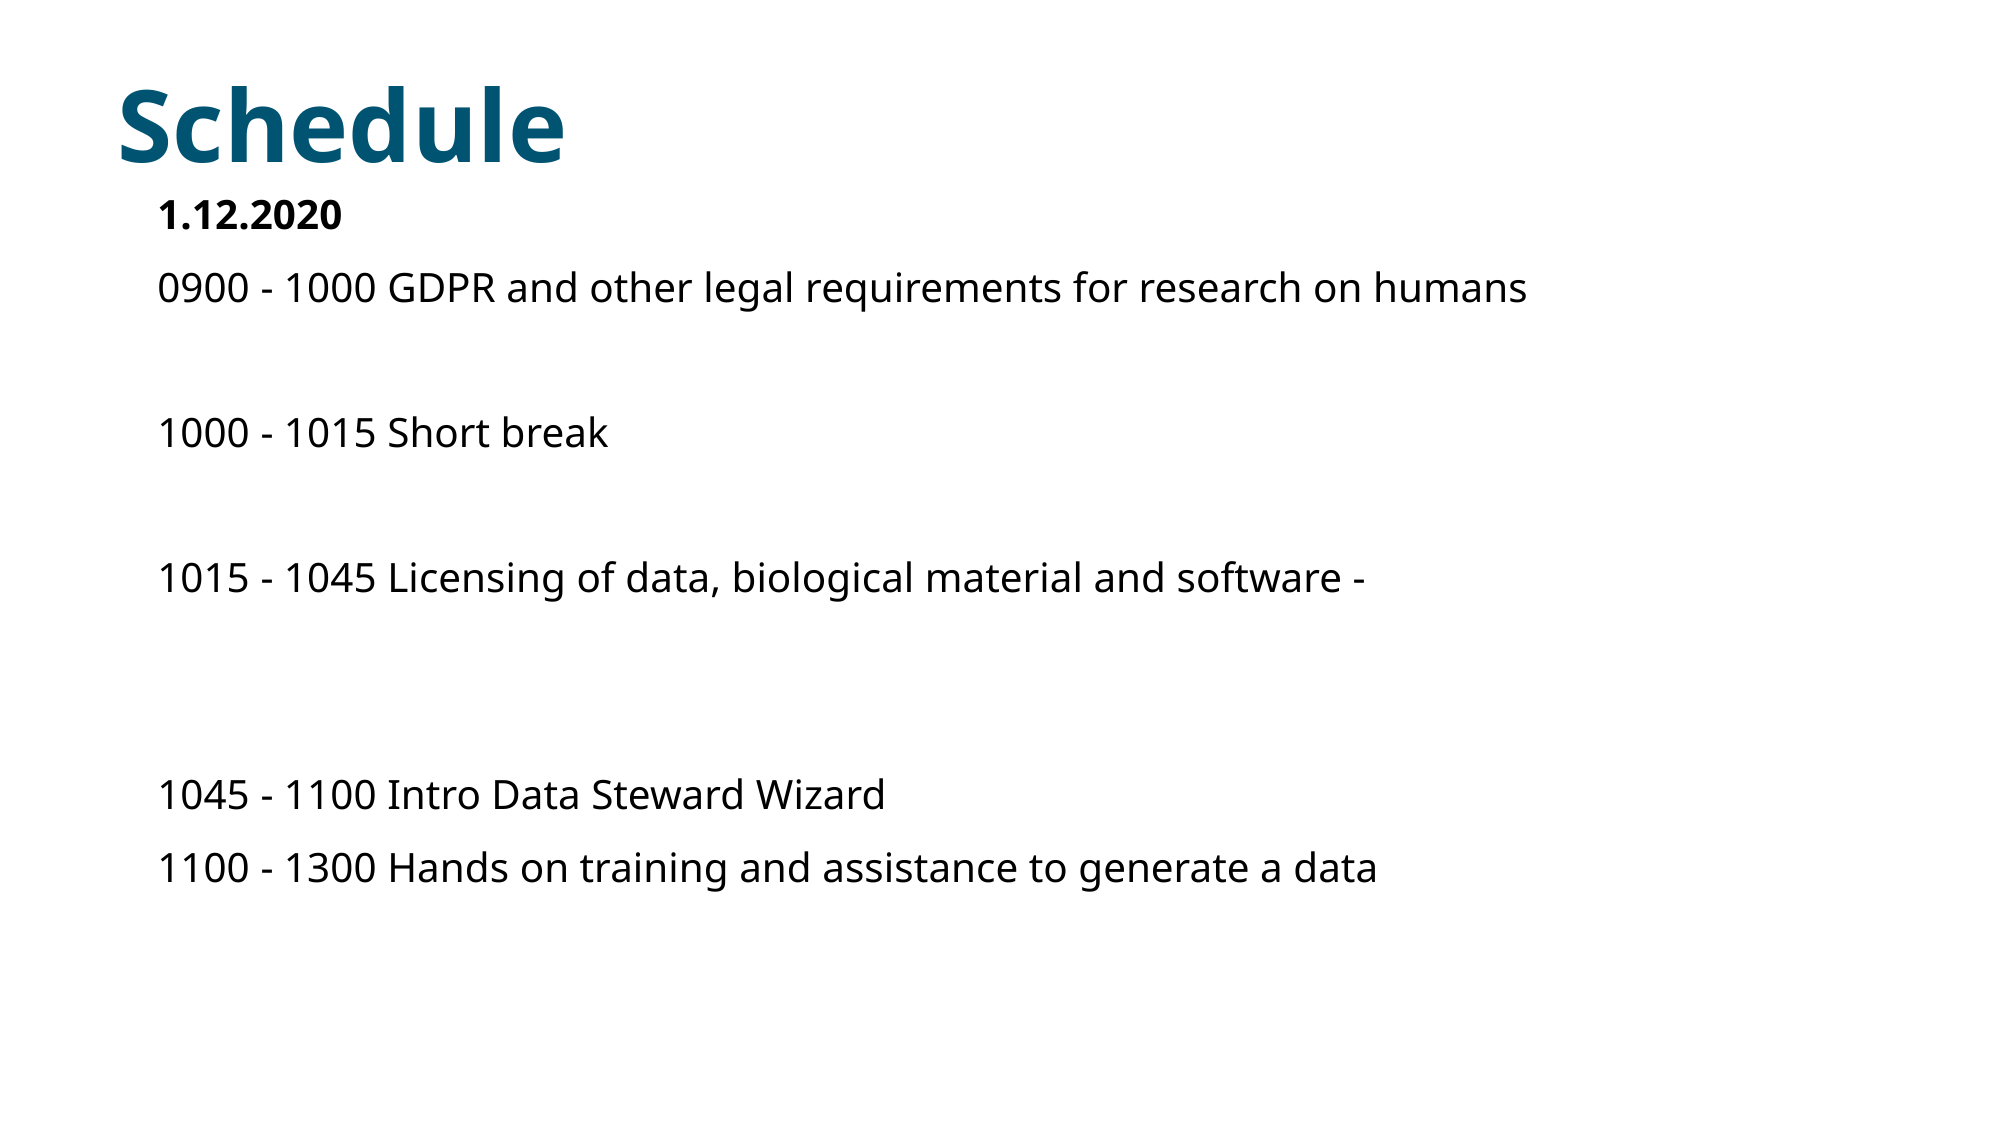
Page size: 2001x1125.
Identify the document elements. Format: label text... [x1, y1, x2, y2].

title Schedule [117, 62, 1902, 170]
list 1.12.2020 0900 - 1000 GDPR and other legal requirements for research on humans 1000 - 1015 Short break 1015 - 1045 Licensing of data, biological material and software - 1045 - 1100 Intro Data Steward Wizard 1100 - 1300 Hands on training and assistance to generate a data [99, 188, 1901, 1040]
